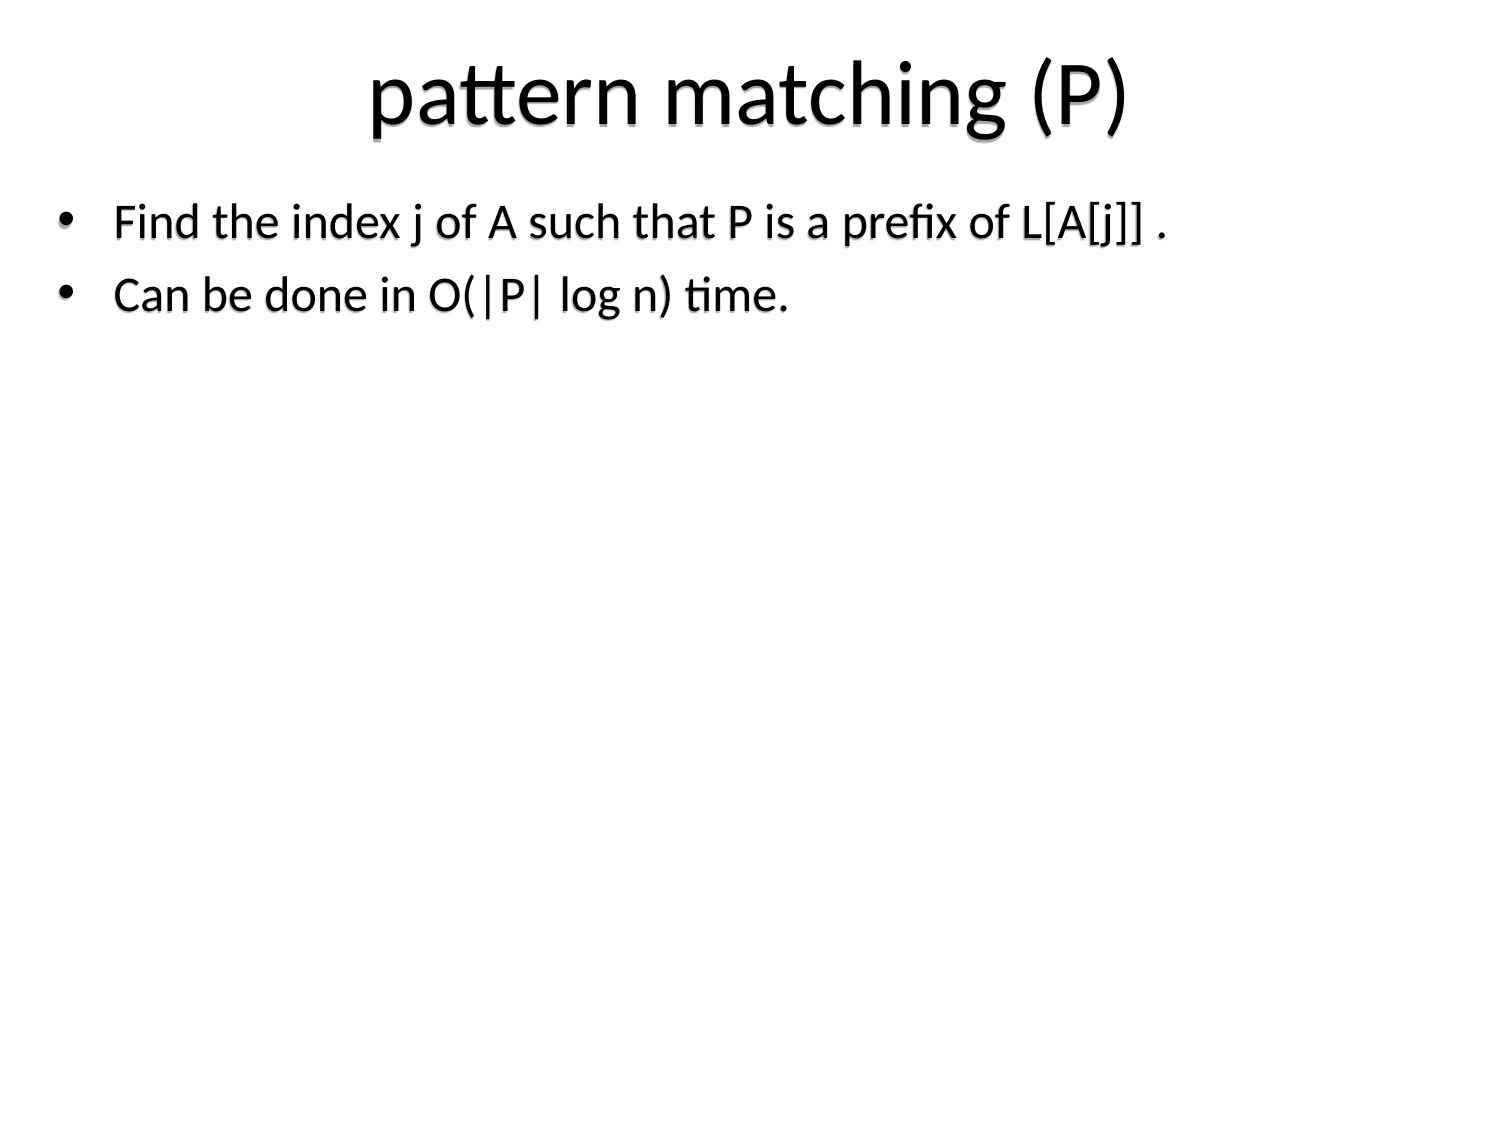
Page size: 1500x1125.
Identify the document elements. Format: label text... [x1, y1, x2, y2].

title pattern matching (P) [75, 0, 1426, 182]
list Find the index j of A such that P is a prefix of L[A[j]] . Can be done in O(|P| log n) time. [42, 181, 1393, 1105]
